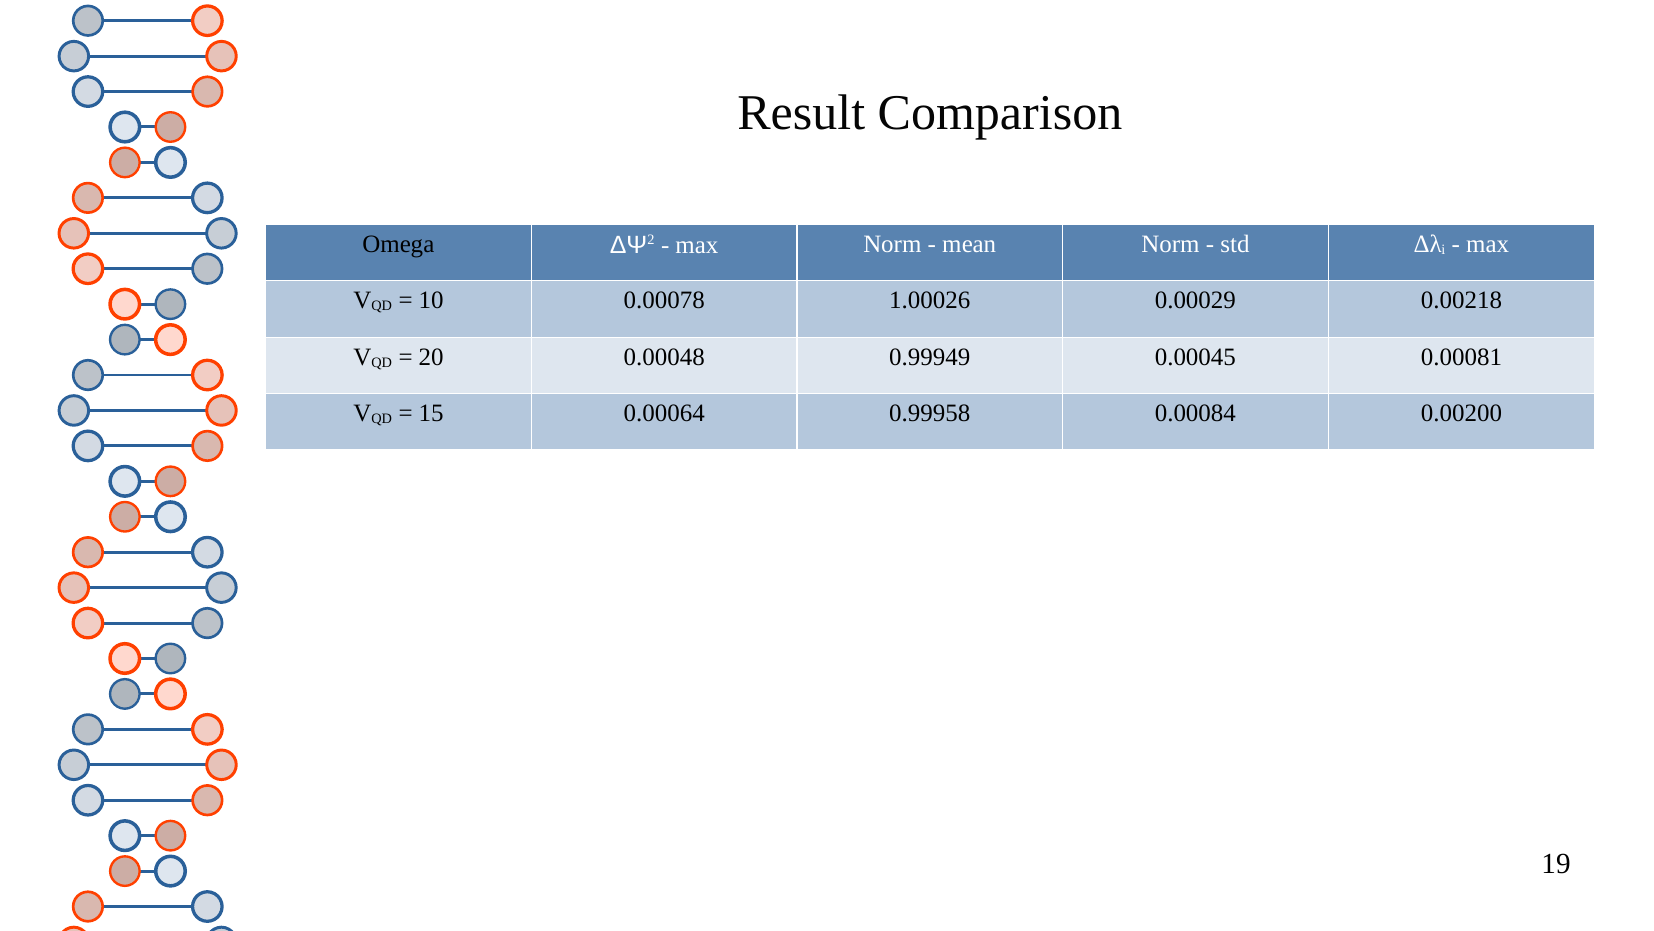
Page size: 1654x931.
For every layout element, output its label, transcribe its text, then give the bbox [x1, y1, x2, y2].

table_cell 0.00218 [1329, 281, 1594, 337]
table_cell VQD = 15 [266, 394, 531, 449]
table_header Omega [266, 225, 531, 280]
table_cell 0.00029 [1063, 281, 1328, 337]
table_cell VQD = 10 [266, 281, 531, 337]
table_cell 1.00026 [798, 281, 1062, 337]
table_cell 0.00200 [1329, 394, 1594, 449]
table_cell 0.00081 [1329, 338, 1594, 393]
title Result Comparison [265, 35, 1595, 189]
table_cell 0.00048 [532, 338, 796, 393]
table_cell 0.00045 [1063, 338, 1328, 393]
table_cell 0.99949 [798, 338, 1062, 393]
table_header Δλi - max [1329, 225, 1594, 280]
table_cell 0.99958 [798, 394, 1062, 449]
table_cell 0.00078 [532, 281, 796, 337]
table_cell VQD = 20 [266, 338, 531, 393]
table_cell 0.00084 [1063, 394, 1328, 449]
table_cell 0.00064 [532, 394, 796, 449]
table_header ΔΨ2 - max [532, 225, 796, 280]
table_header Norm - std [1063, 225, 1328, 280]
table_header Norm - mean [798, 225, 1062, 280]
